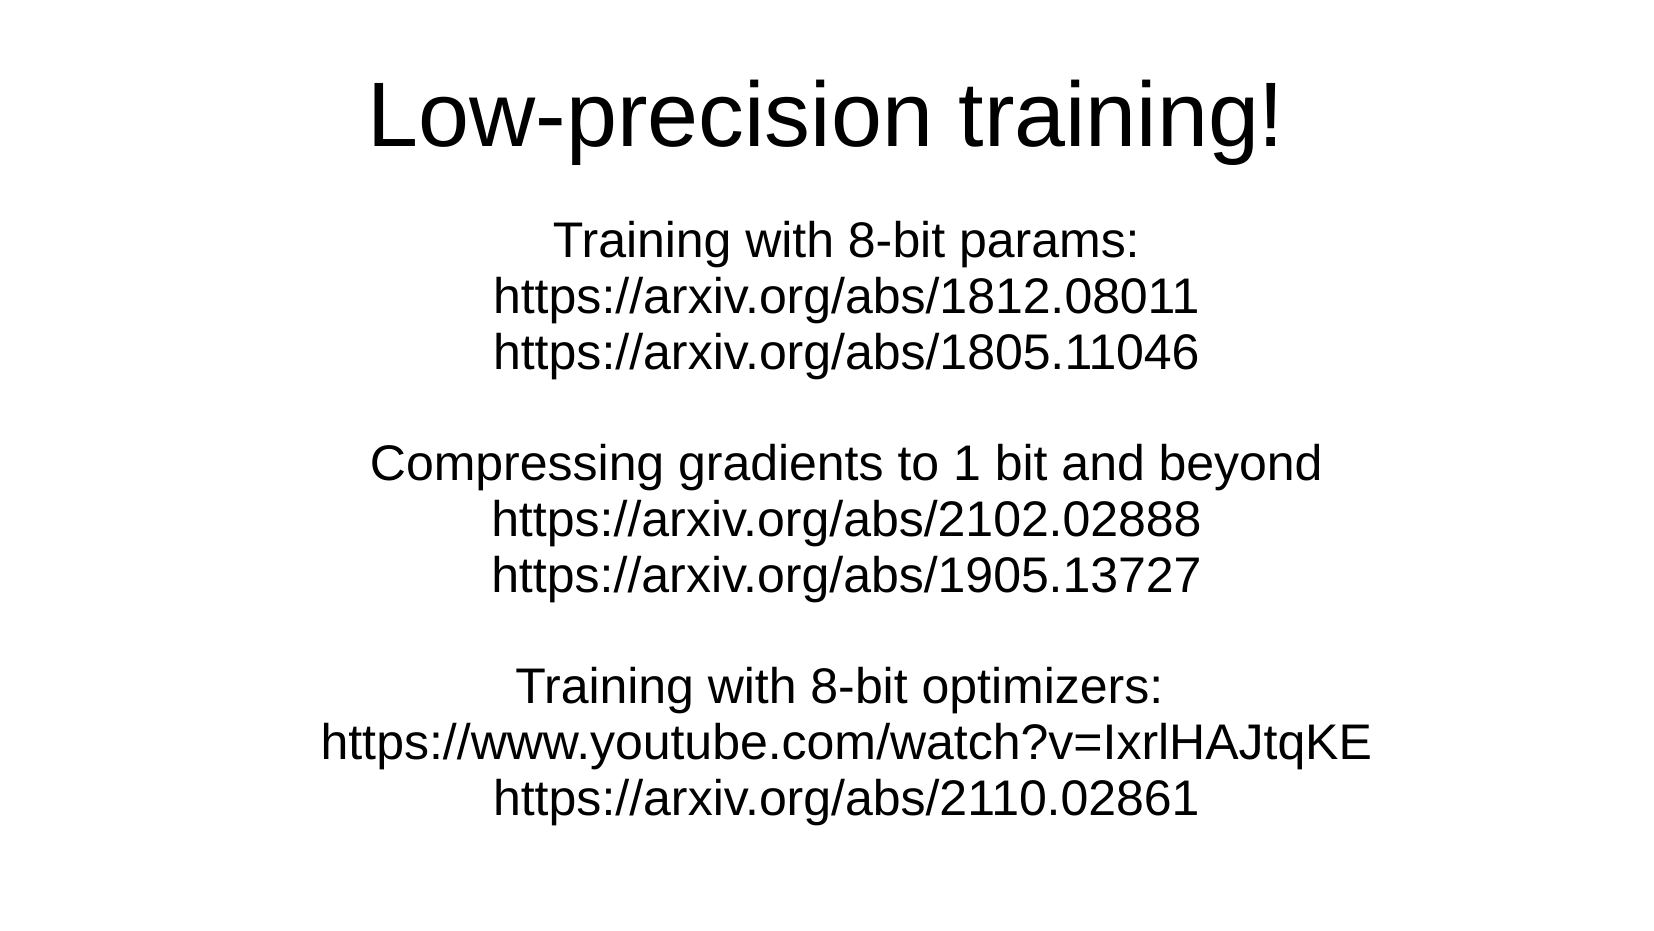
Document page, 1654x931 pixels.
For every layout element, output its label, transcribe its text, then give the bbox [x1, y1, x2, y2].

subtitle Training with 8-bit params: https://arxiv.org/abs/1812.08011 https://arxiv.org/abs/1805.11046 Compressing gradients to 1 bit and beyond https://arxiv.org/abs/2102.02888 https://arxiv.org/abs/1905.13727 Training with 8-bit optimizers: https://www.youtube.com/watch?v=IxrlHAJtqKE https://arxiv.org/abs/2110.02861 [57, 212, 1636, 931]
title Low-precision training! [82, 37, 1571, 193]
